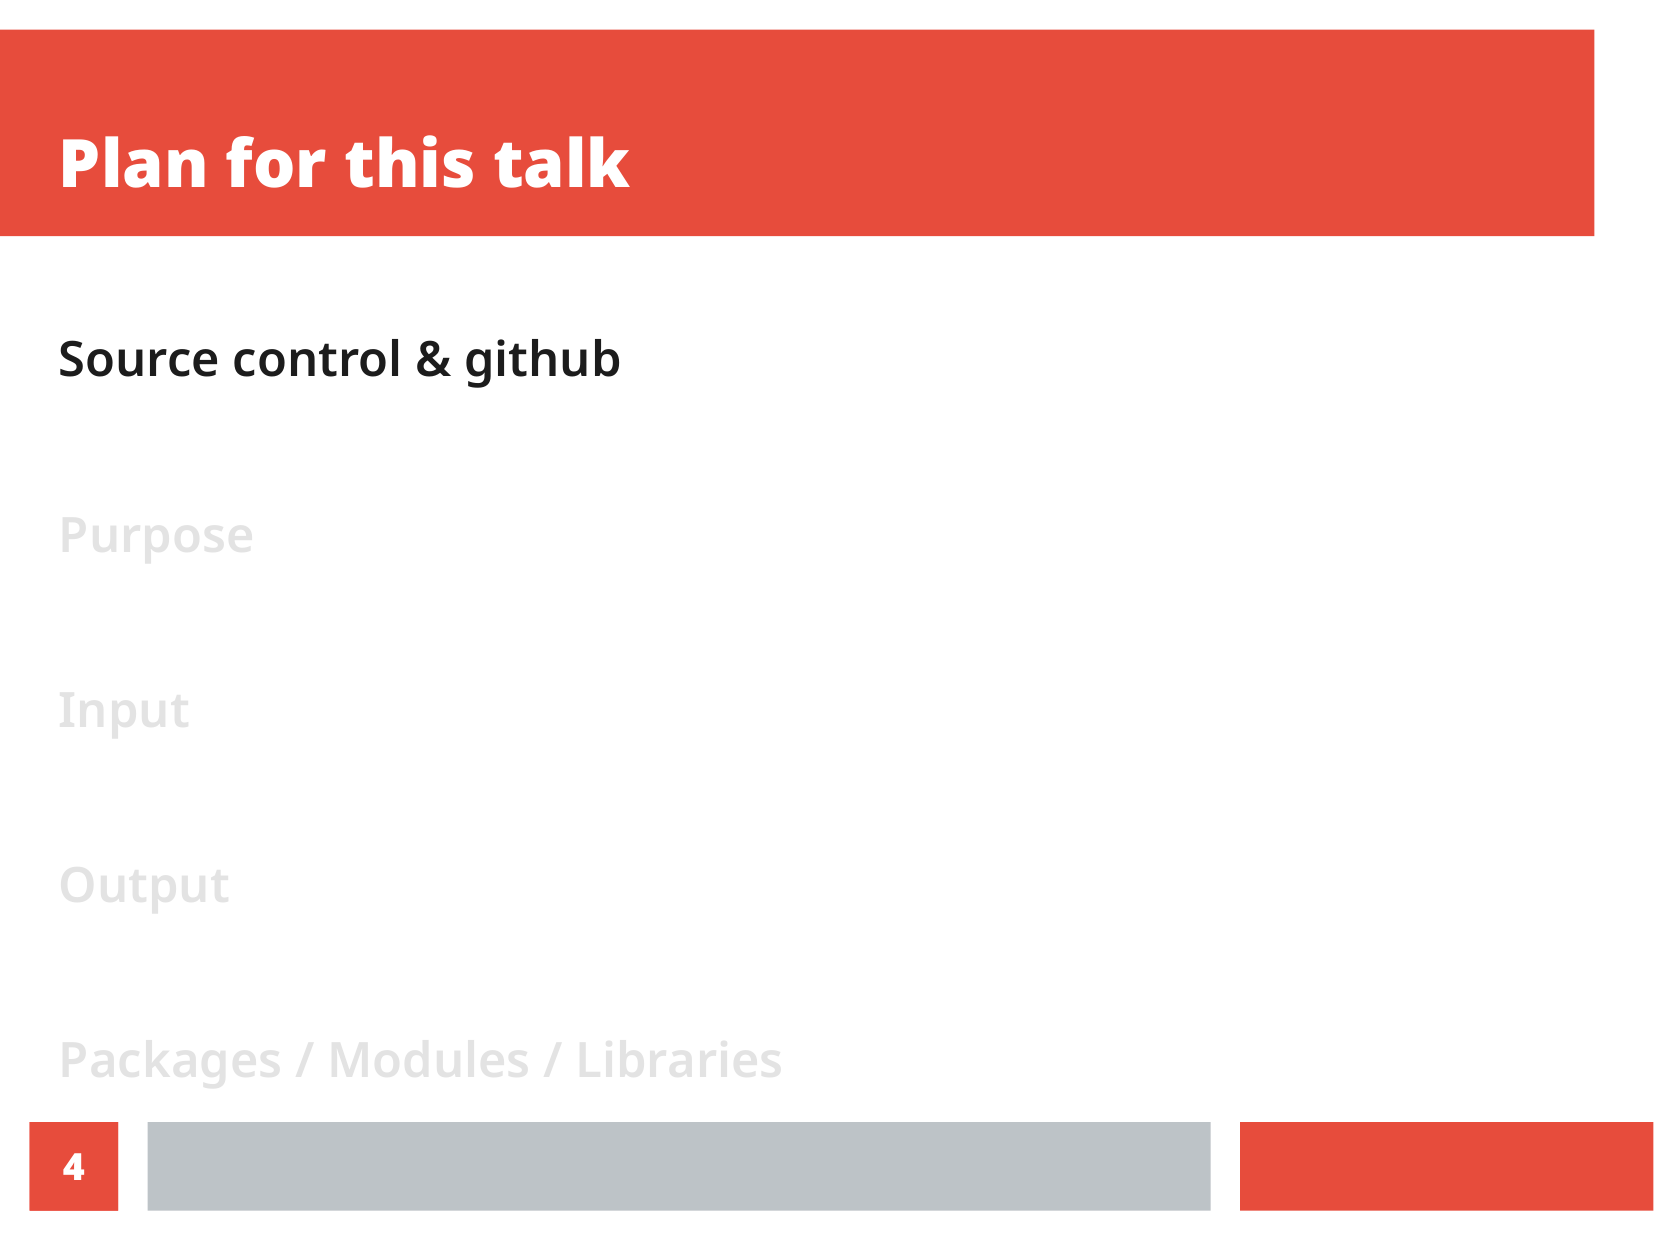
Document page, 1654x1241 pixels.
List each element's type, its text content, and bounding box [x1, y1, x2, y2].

title Plan for this talk [59, 59, 1595, 207]
list Source control & github Purpose Input Output Packages / Modules / Libraries [59, 324, 1565, 1093]
